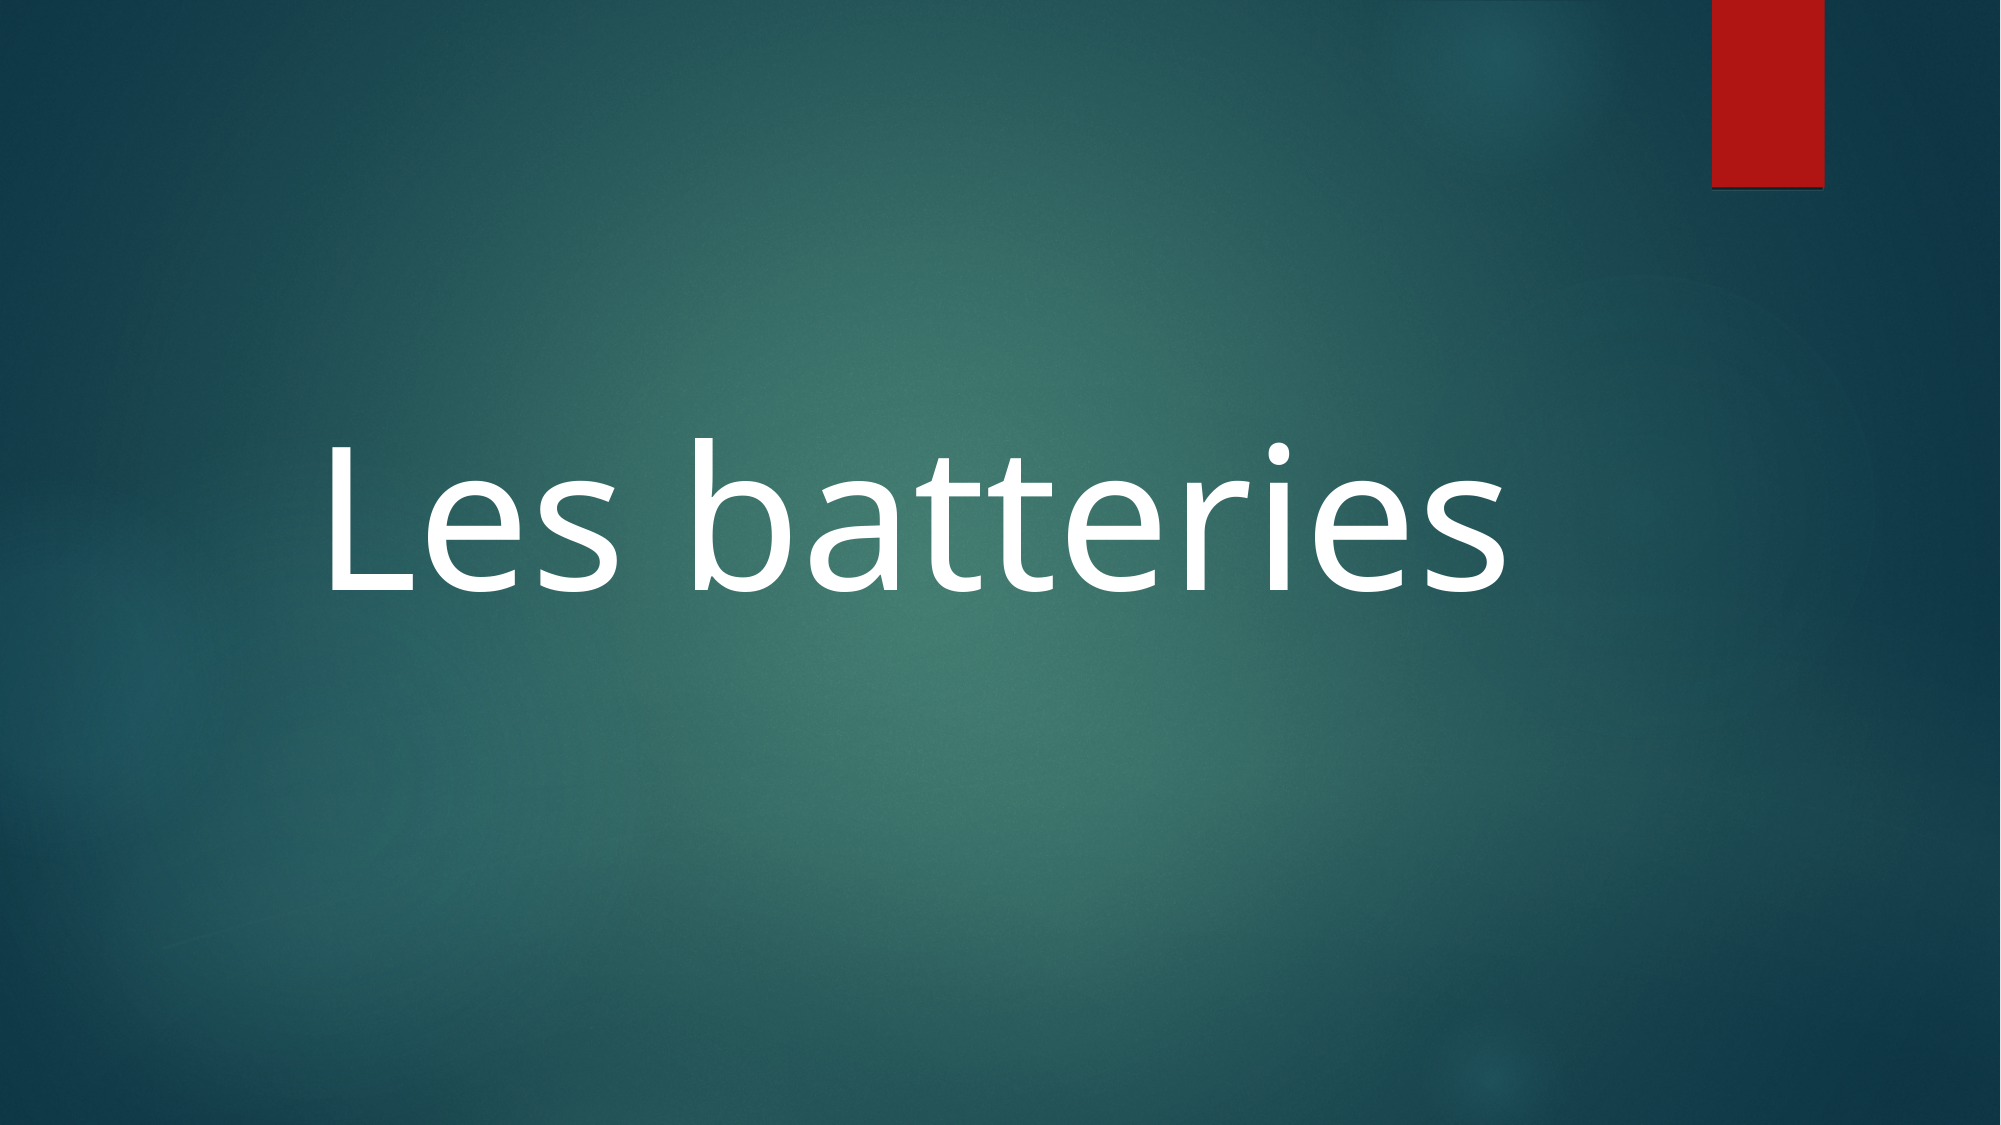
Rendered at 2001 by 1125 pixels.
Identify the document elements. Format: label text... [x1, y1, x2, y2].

title Les batteries [189, 237, 1638, 784]
picture [0, 0, 2001, 1125]
